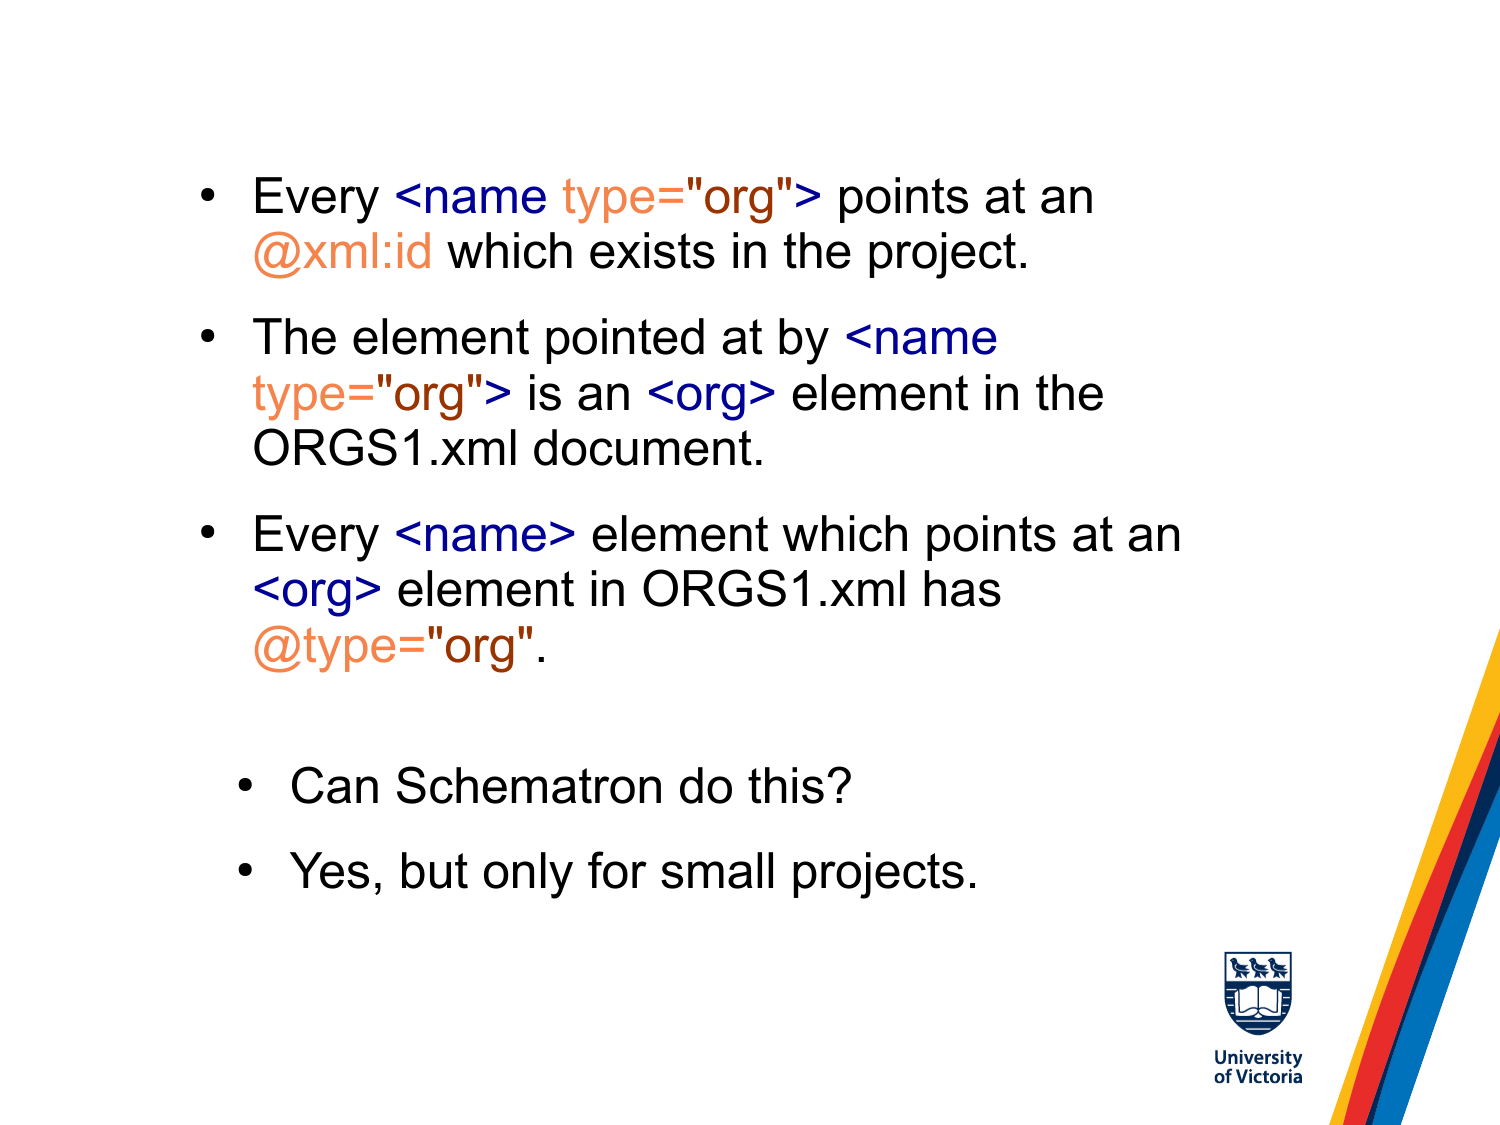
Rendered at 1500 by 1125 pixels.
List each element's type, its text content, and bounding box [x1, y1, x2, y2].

picture [0, 0, 1500, 1125]
list Every <name type="org"> points at an @xml:id which exists in the project. The element pointed at by <name type="org"> is an <org> element in the ORGS1.xml document. Every <name> element which points at an <org> element in ORGS1.xml has @type="org". Can Schematron do this? Yes, but only for small projects. [181, 82, 1209, 1015]
